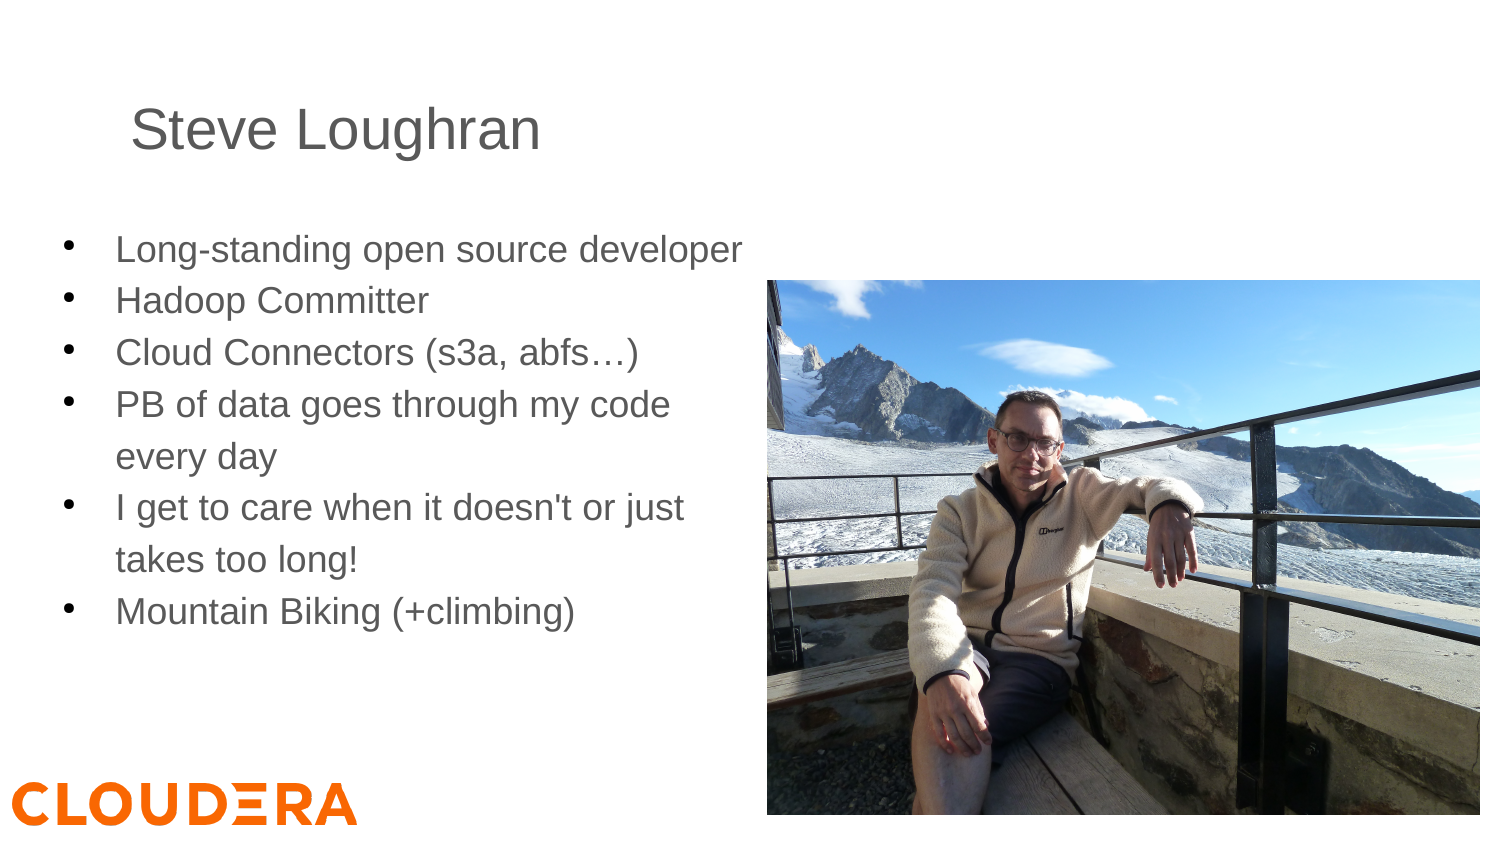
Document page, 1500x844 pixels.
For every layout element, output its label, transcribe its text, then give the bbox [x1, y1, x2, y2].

list Long-standing open source developer Hadoop Committer Cloud Connectors (s3a, abfs…) PB of data goes through my code every day I get to care when it doesn't or just takes too long! Mountain Biking (+climbing) [29, 202, 768, 739]
title Steve Loughran [115, 59, 1241, 178]
picture [767, 280, 1480, 815]
picture [12, 740, 357, 826]
